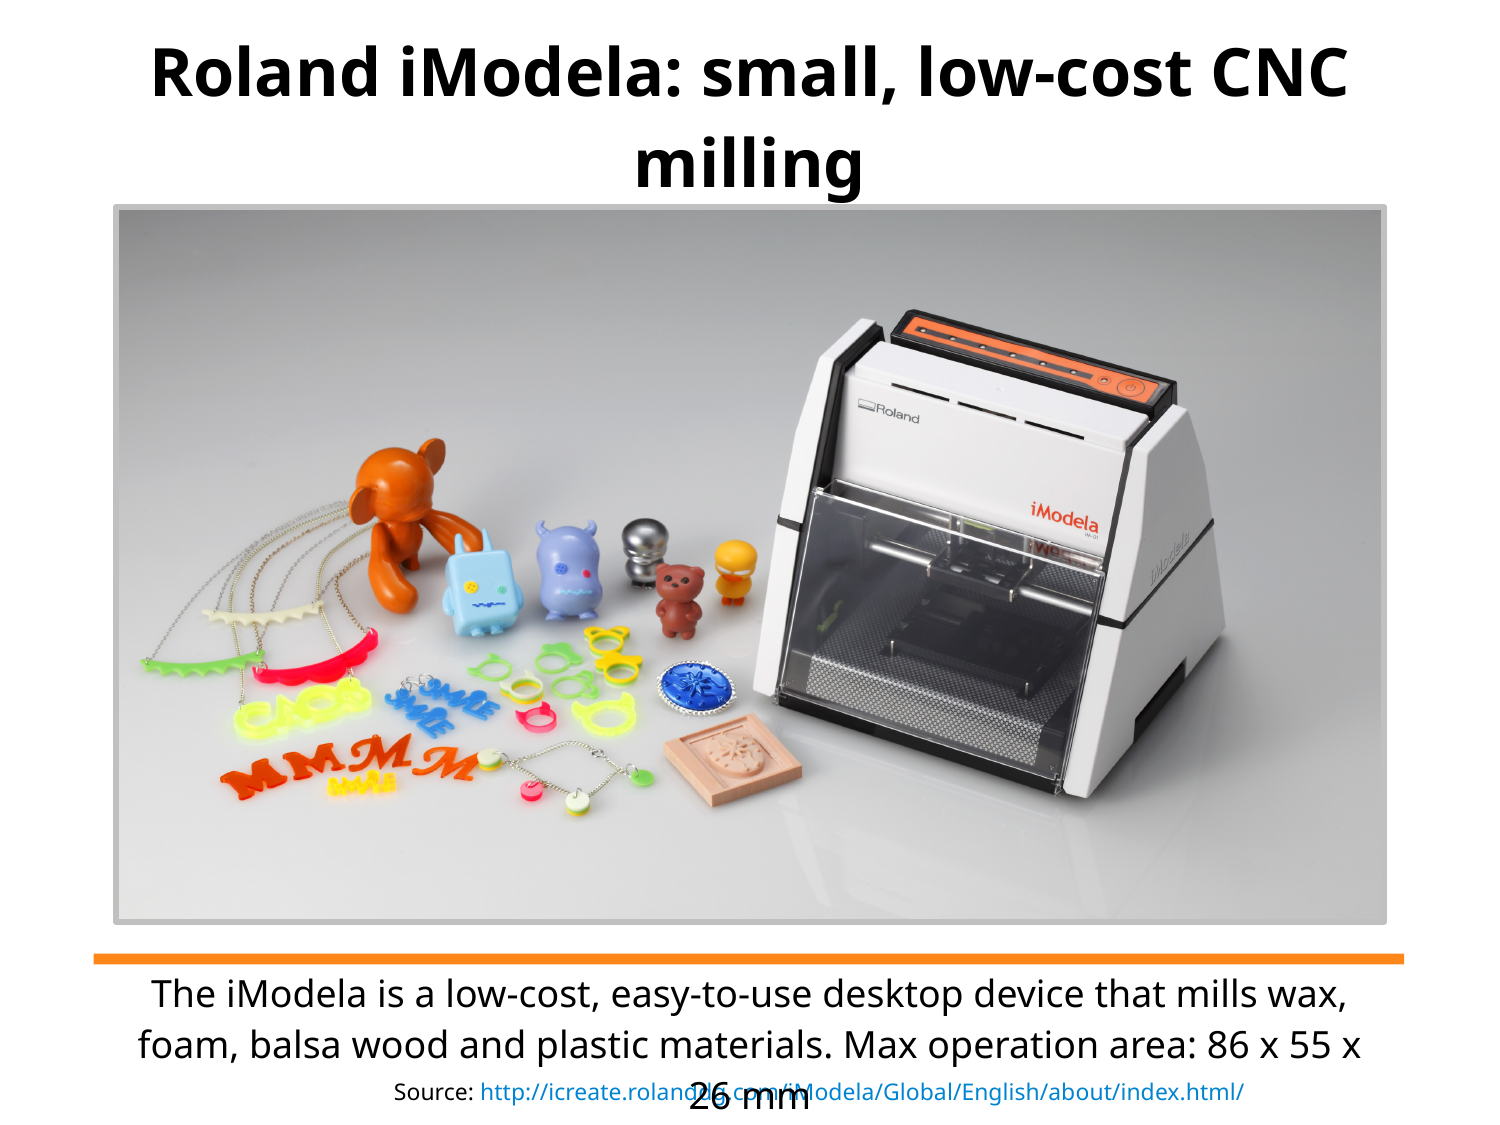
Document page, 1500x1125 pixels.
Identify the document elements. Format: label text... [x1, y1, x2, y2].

picture [0, 0, 1500, 1125]
text_box Source: http://icreate.rolanddg.com/iModela/Global/English/about/index.html/ [379, 1073, 1178, 1113]
title Roland iModela: small, low-cost CNC milling [75, 44, 1426, 188]
text_box The iModela is a low-cost, easy-to-use desktop device that mills wax, foam, balsa wood and plastic materials. Max operation area: 86 x 55 x 26 mm [104, 960, 1396, 1073]
